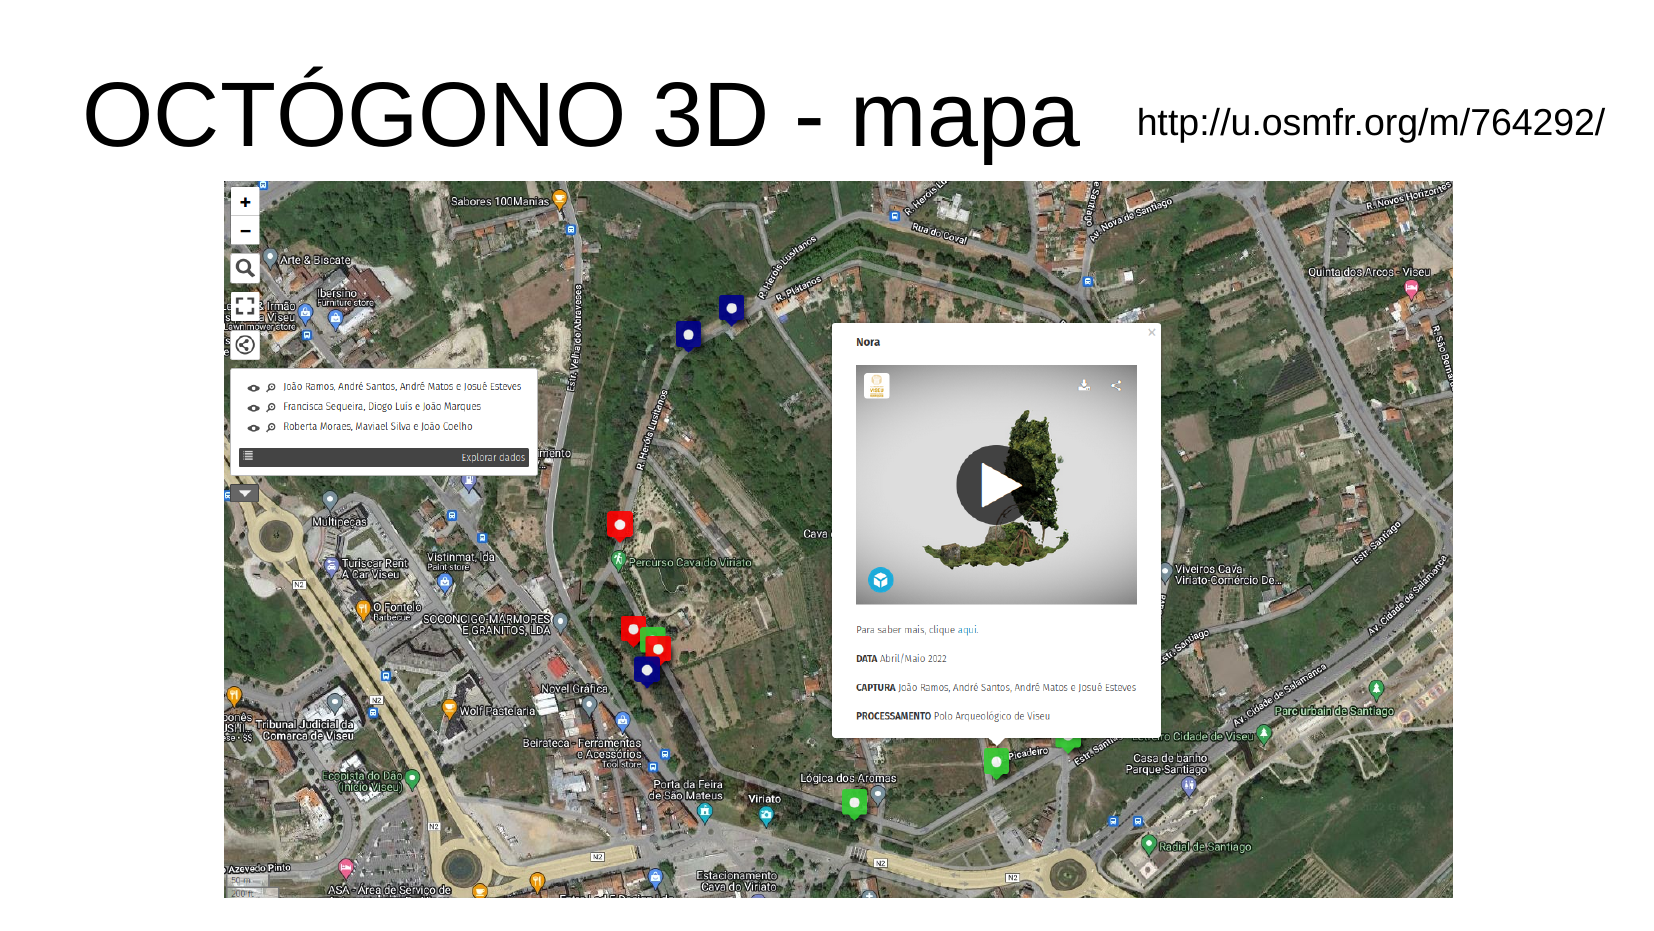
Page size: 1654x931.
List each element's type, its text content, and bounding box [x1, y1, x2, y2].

text_box http://u.osmfr.org/m/764292/ [1571, 94, 1621, 152]
picture [224, 181, 1453, 898]
title OCTÓGONO 3D - mapa [82, 37, 1571, 193]
